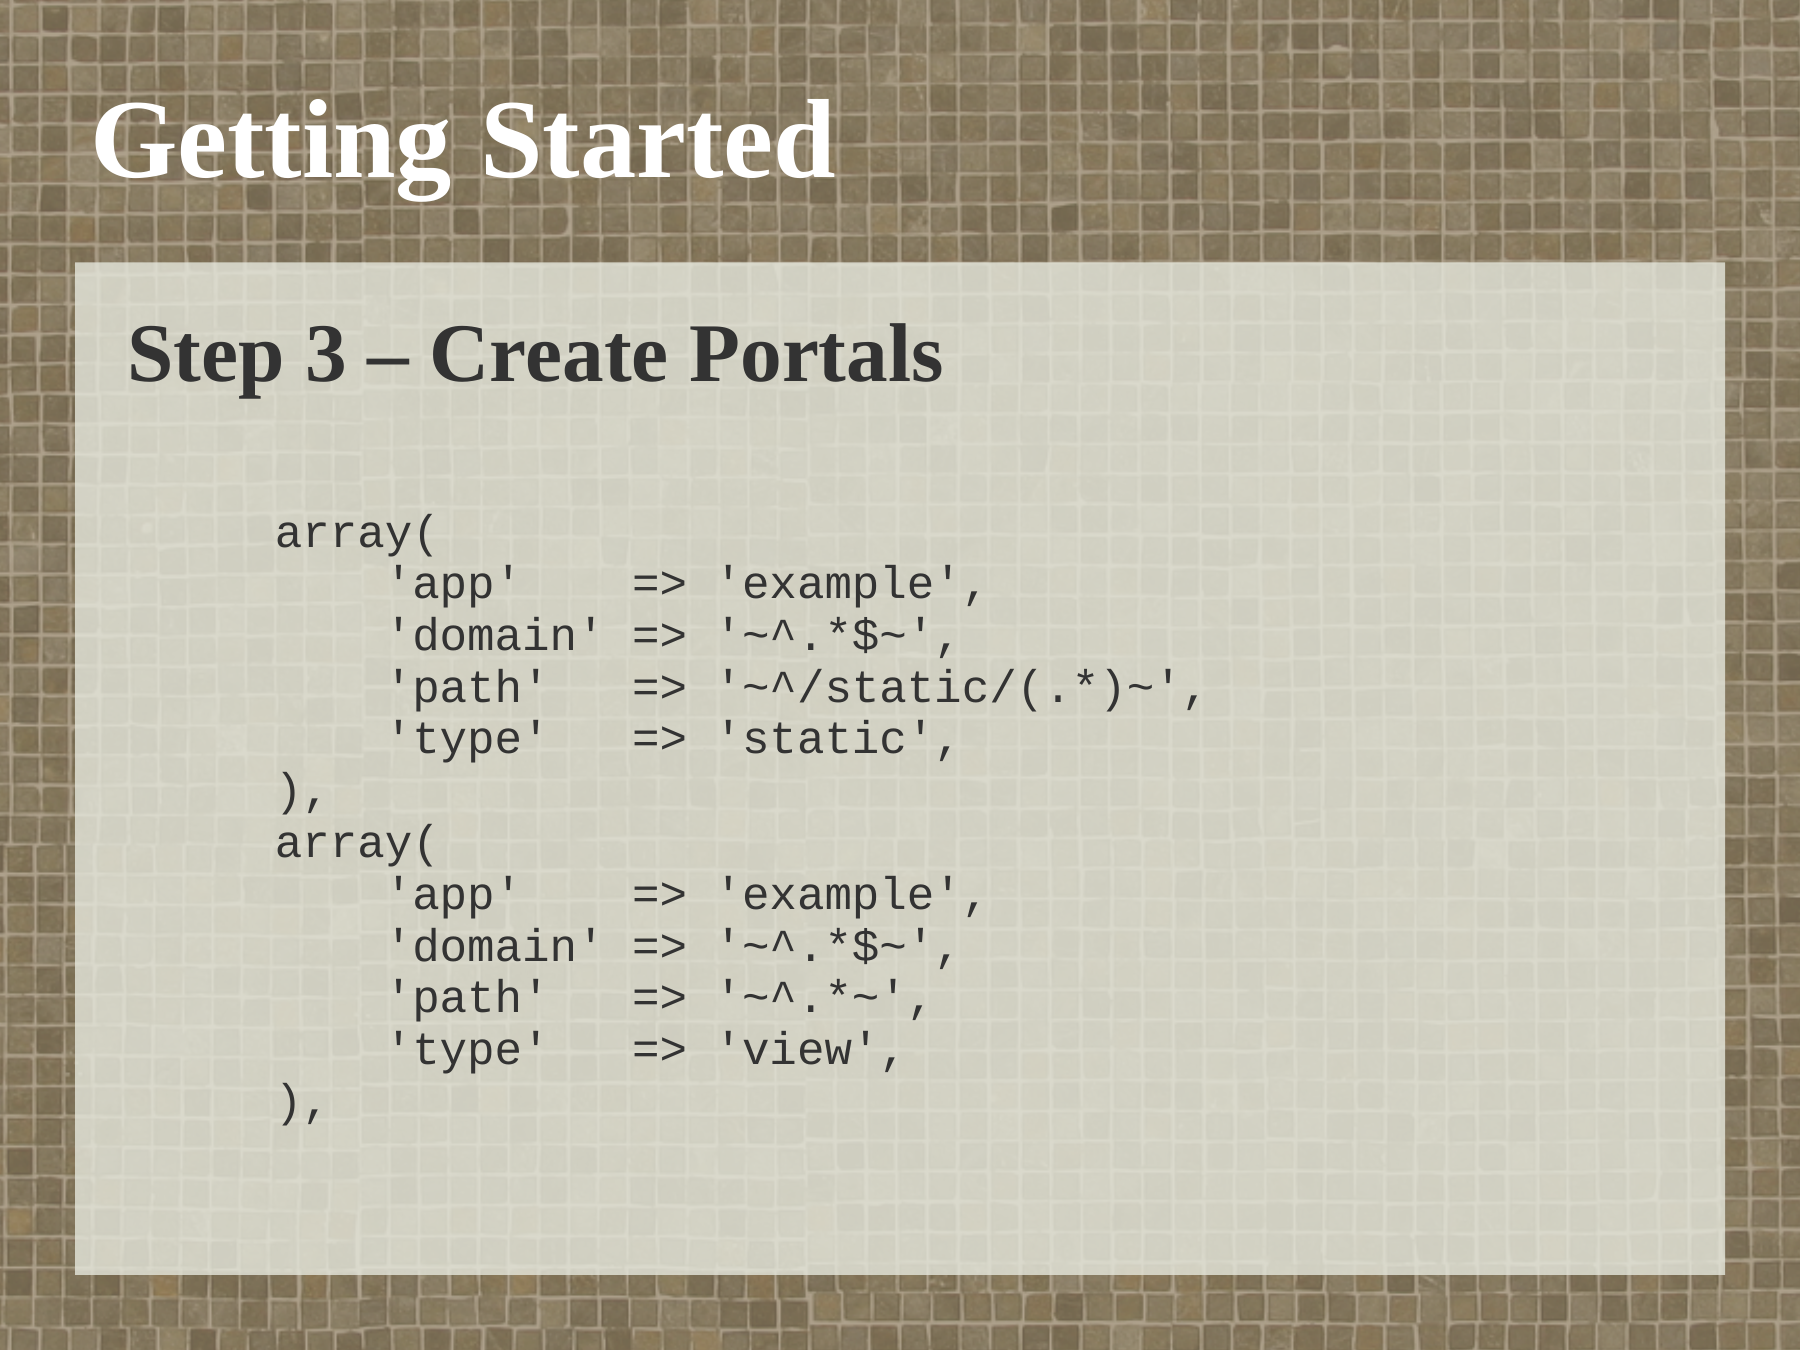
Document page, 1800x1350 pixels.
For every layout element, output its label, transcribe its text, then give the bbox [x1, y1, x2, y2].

title Getting Started [89, 53, 1710, 226]
text_box [0, 0, 1800, 1350]
text_box Step 3 – Create Portals [112, 300, 1688, 458]
text_box array( 'app' => 'example', 'domain' => '~^.*$~', 'path' => '~^/static/(.*)~', 'type' => 'static', ), array( 'app' => 'example', 'domain' => '~^.*$~', 'path' => '~^.*~', 'type' => 'view', ), [150, 449, 1651, 1201]
